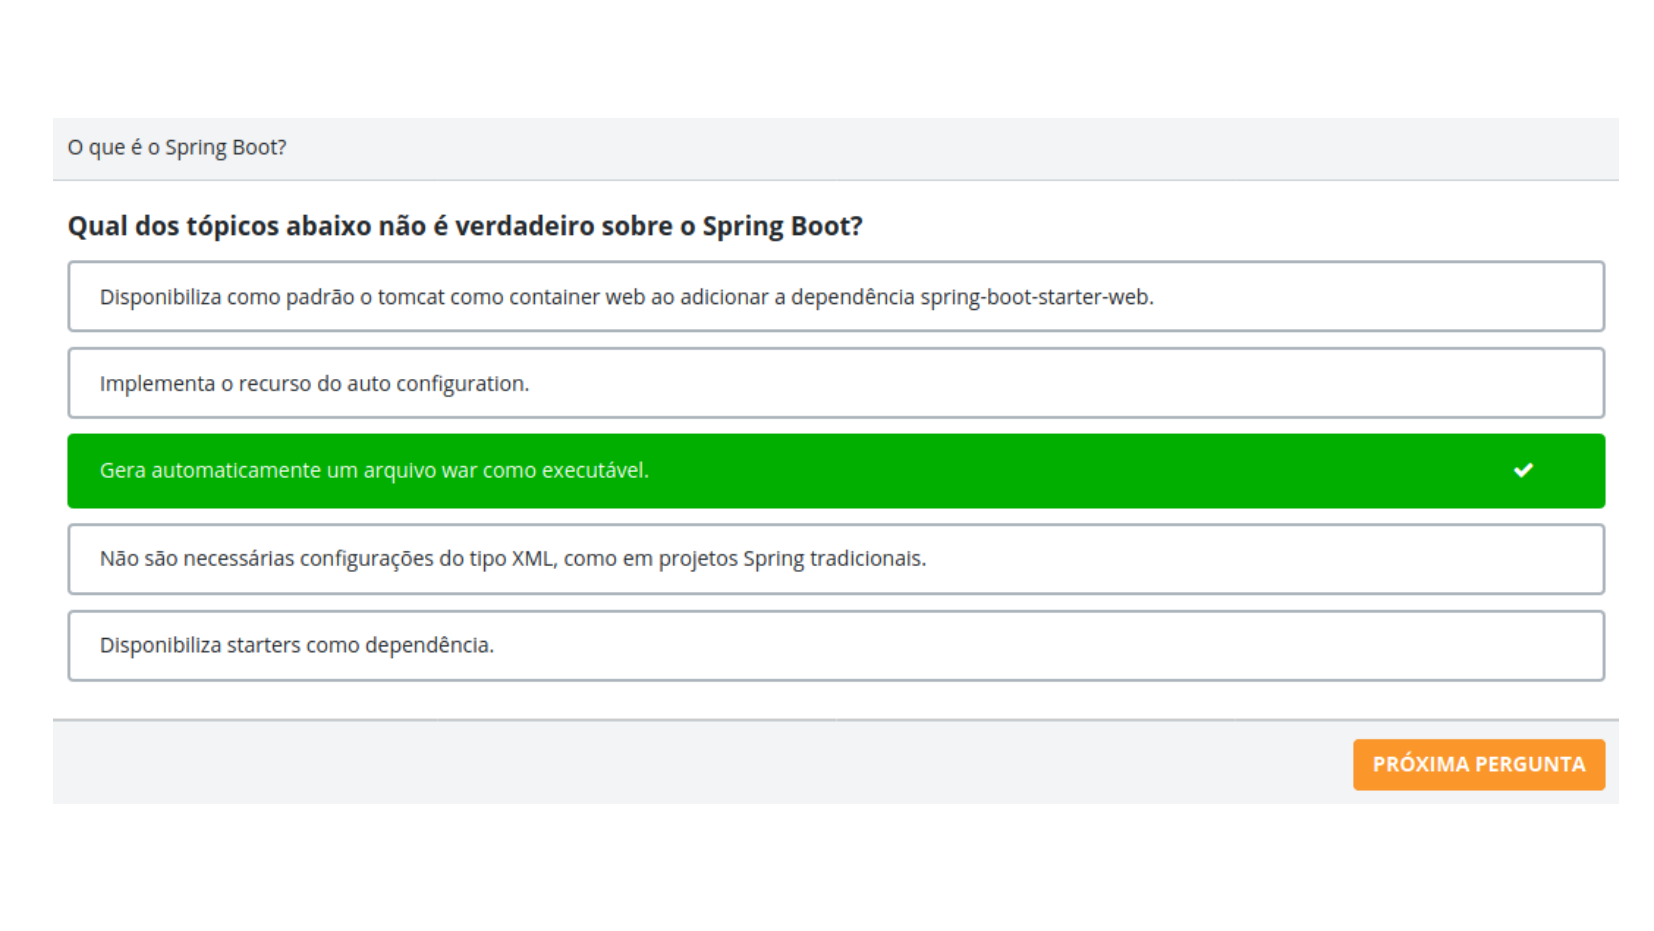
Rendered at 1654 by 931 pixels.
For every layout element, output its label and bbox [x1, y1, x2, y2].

picture [53, 118, 1619, 804]
